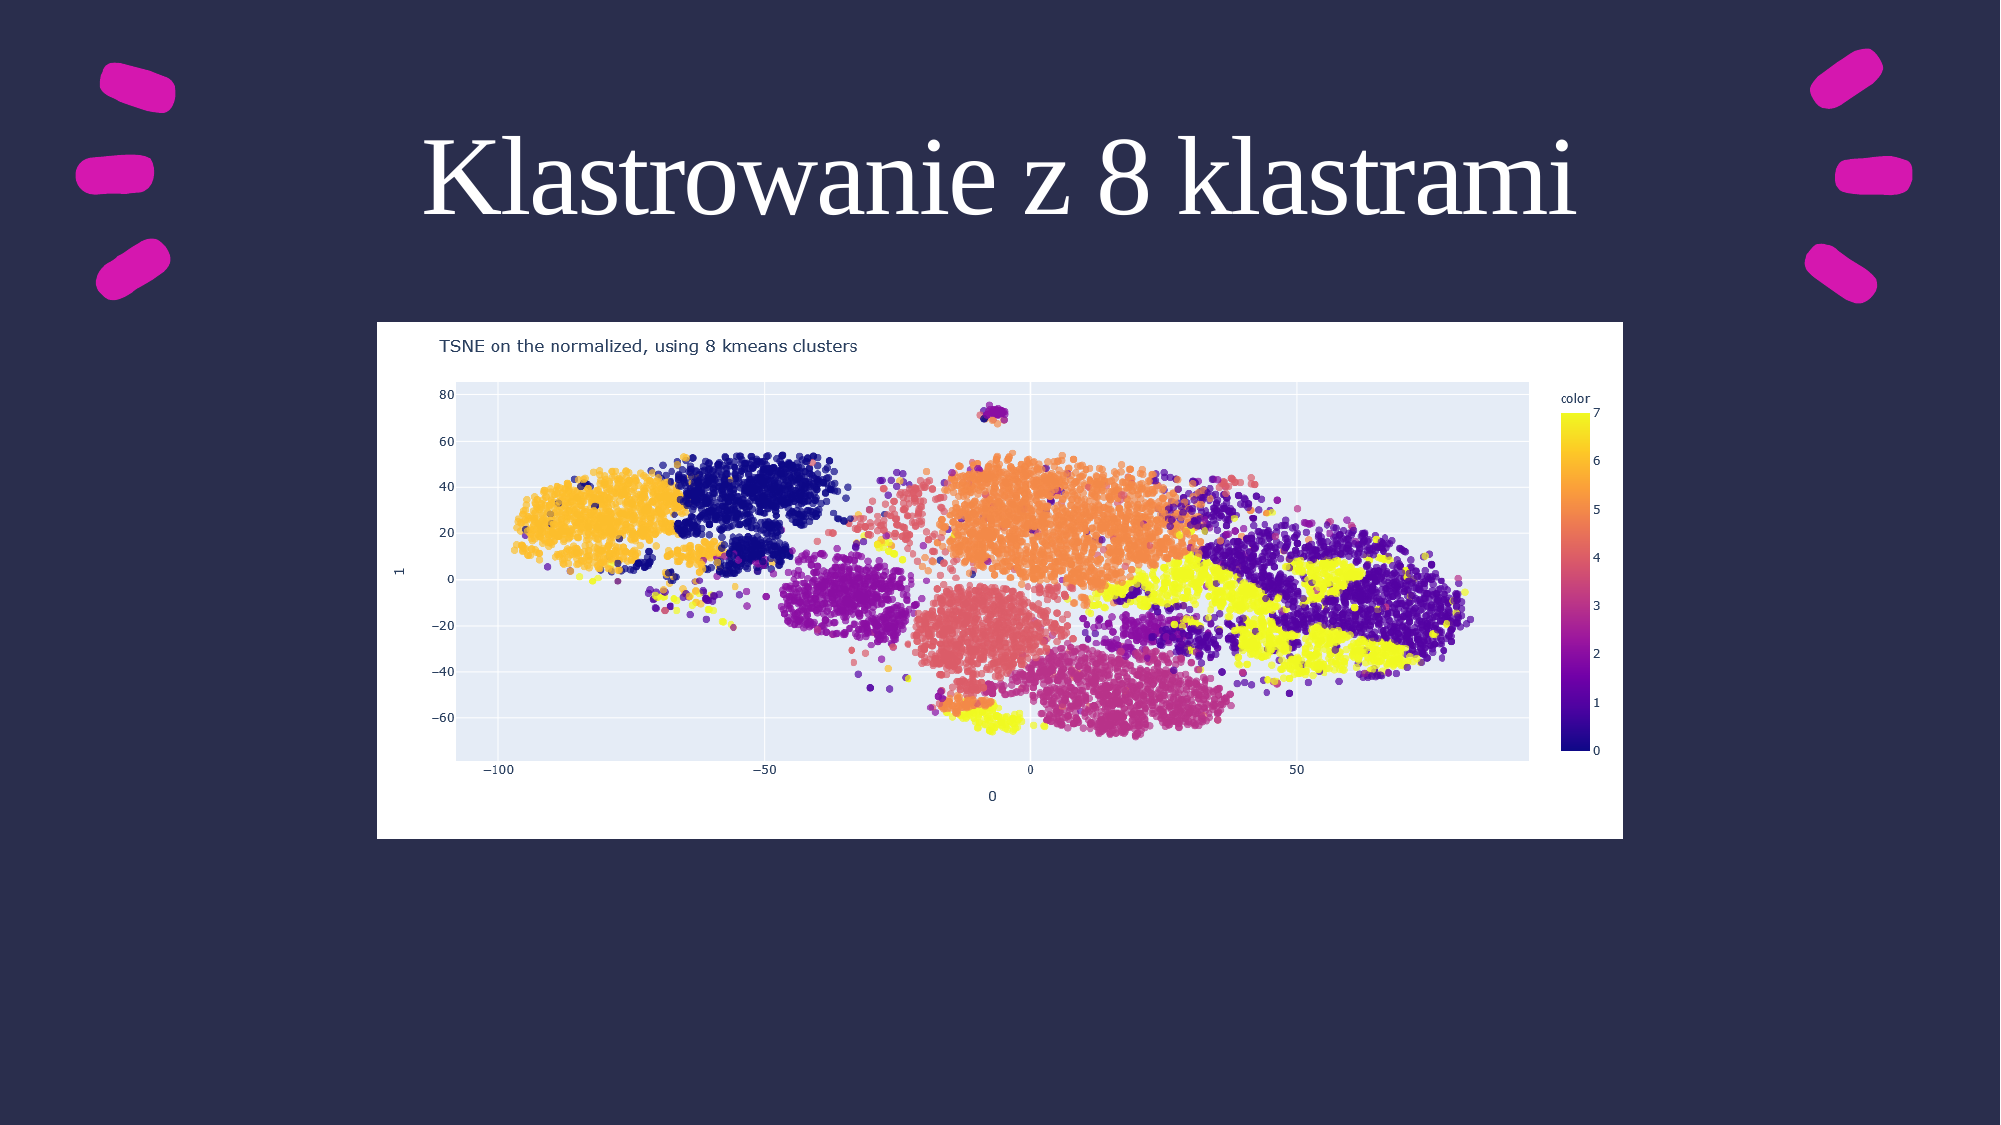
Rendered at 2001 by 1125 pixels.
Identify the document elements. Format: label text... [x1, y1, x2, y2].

text_box [0, 0, 2000, 1125]
picture [377, 323, 1623, 839]
title Klastrowanie z 8 klastrami [221, 101, 1779, 183]
